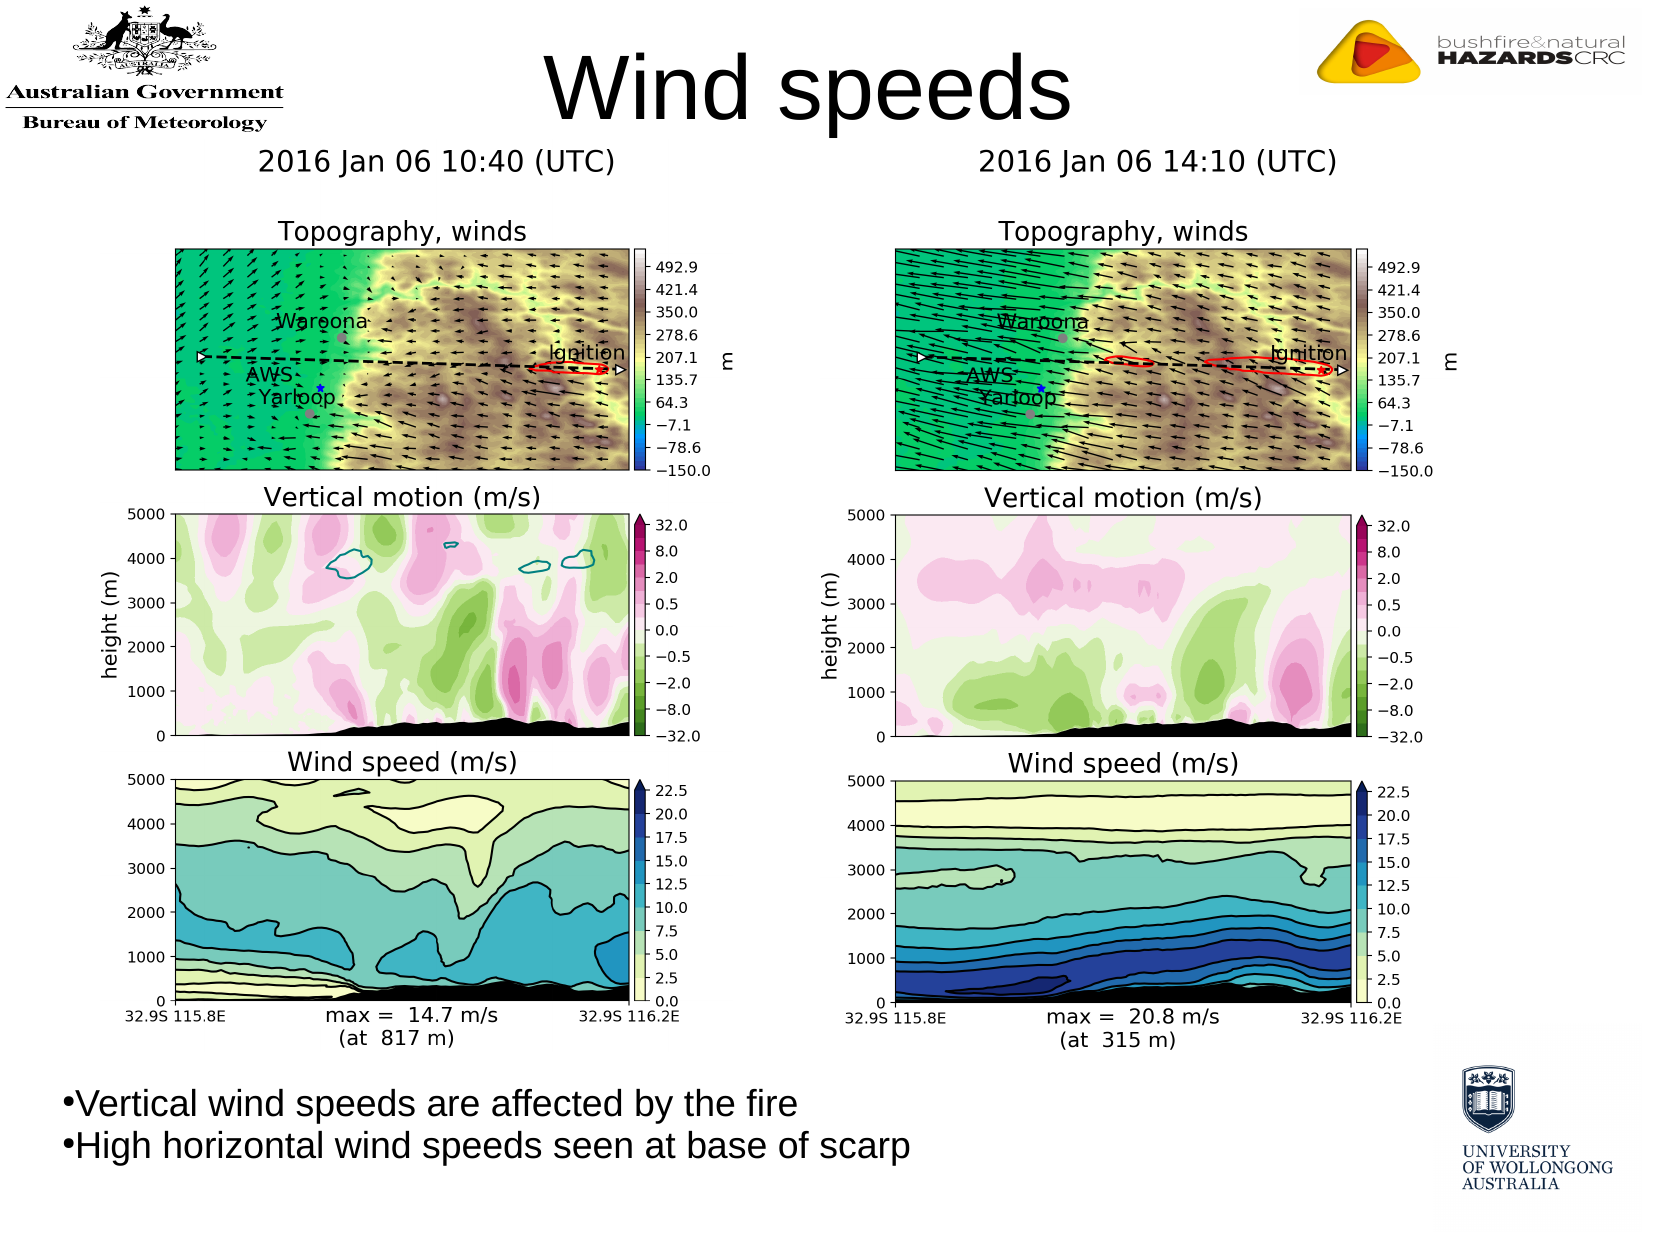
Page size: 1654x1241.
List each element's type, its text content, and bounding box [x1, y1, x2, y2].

picture [820, 148, 1642, 1232]
picture [100, 139, 733, 1052]
picture [1329, 8, 1642, 95]
text_box Vertical wind speeds are affected by the fire High horizontal wind speeds seen at base of scarp [47, 1074, 1433, 1174]
title Wind speeds [289, 0, 1329, 166]
picture [5, 5, 284, 132]
